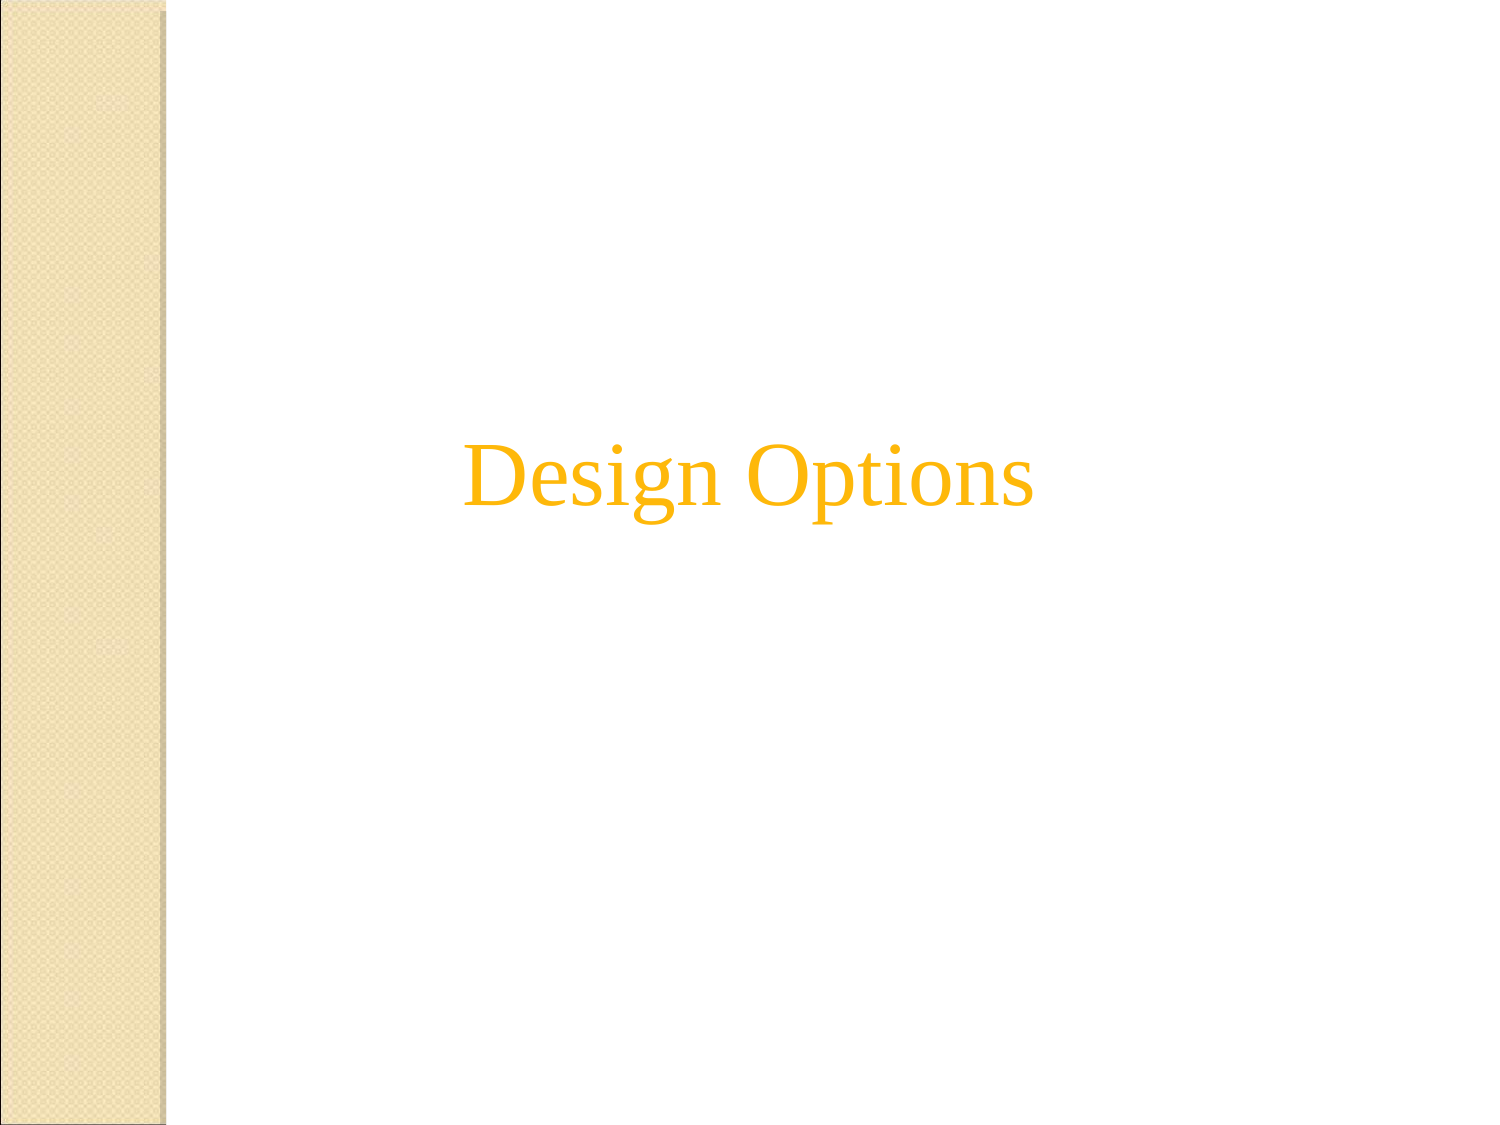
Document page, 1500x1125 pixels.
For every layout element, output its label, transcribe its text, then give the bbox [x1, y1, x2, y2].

picture [0, 0, 166, 1125]
text_box Design Options [112, 374, 1388, 563]
